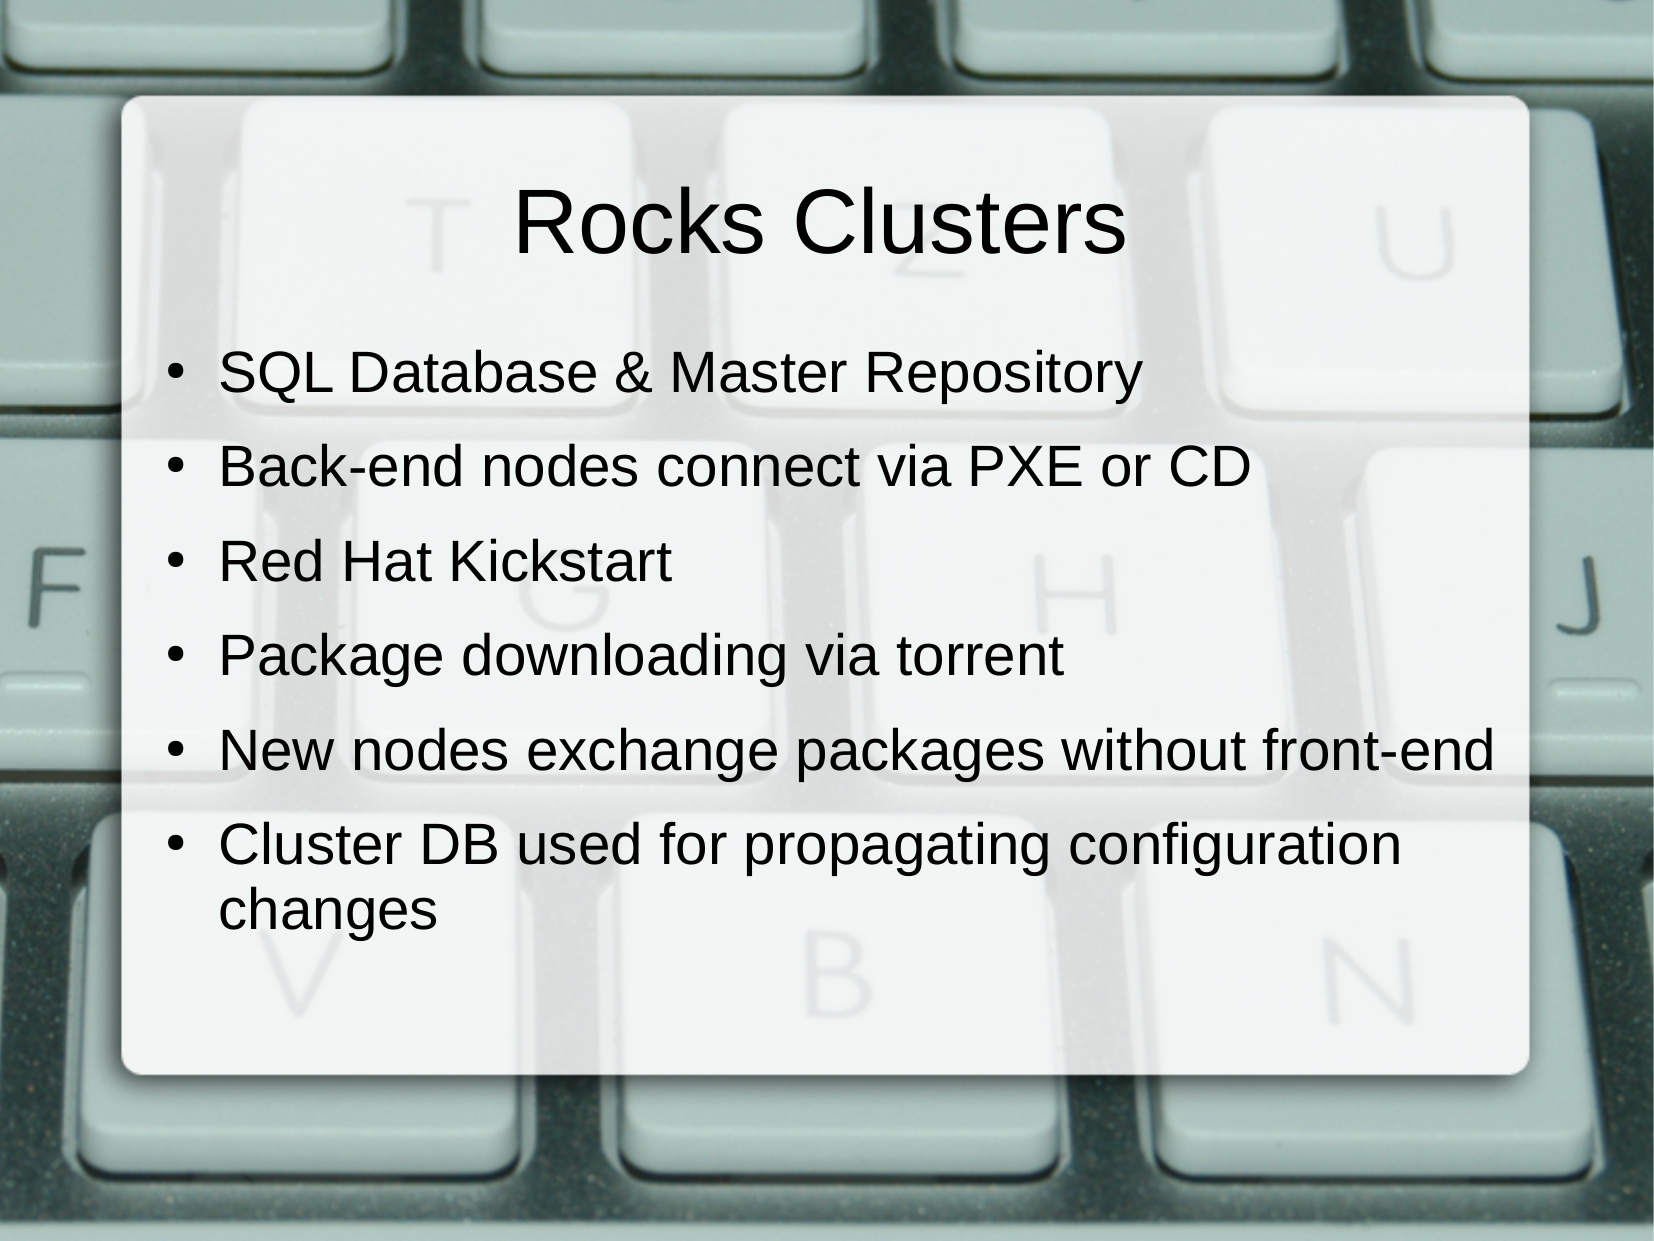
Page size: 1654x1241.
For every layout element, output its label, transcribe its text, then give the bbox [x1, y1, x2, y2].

picture [0, 0, 1654, 1241]
title Rocks Clusters [135, 117, 1506, 325]
list SQL Database & Master Repository Back-end nodes connect via PXE or CD Red Hat Kickstart Package downloading via torrent New nodes exchange packages without front-end Cluster DB used for propagating configuration changes [147, 339, 1506, 1049]
